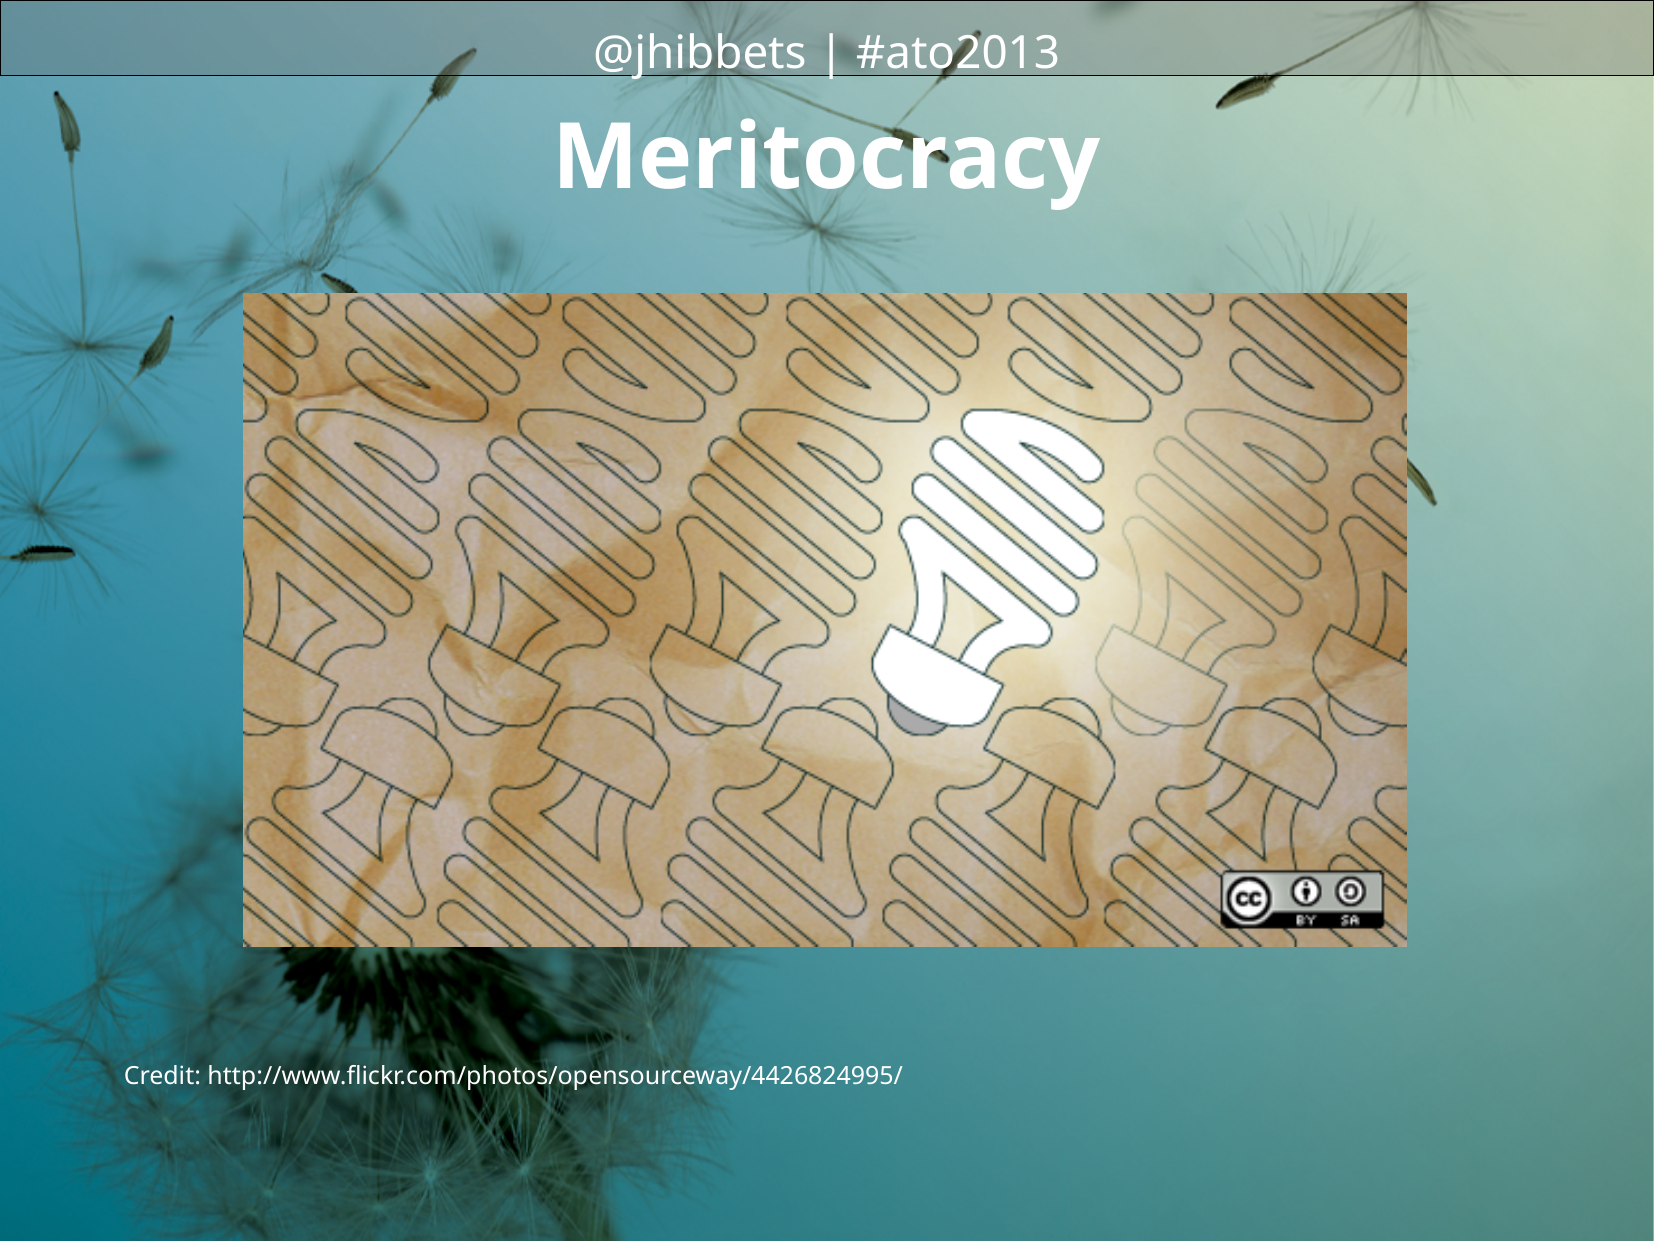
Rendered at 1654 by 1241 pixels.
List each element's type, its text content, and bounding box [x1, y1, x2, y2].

picture [0, 76, 1654, 1241]
text_box Credit: http://www.flickr.com/photos/opensourceway/4426824995/ [109, 1050, 934, 1094]
title Meritocracy [82, 49, 1571, 257]
